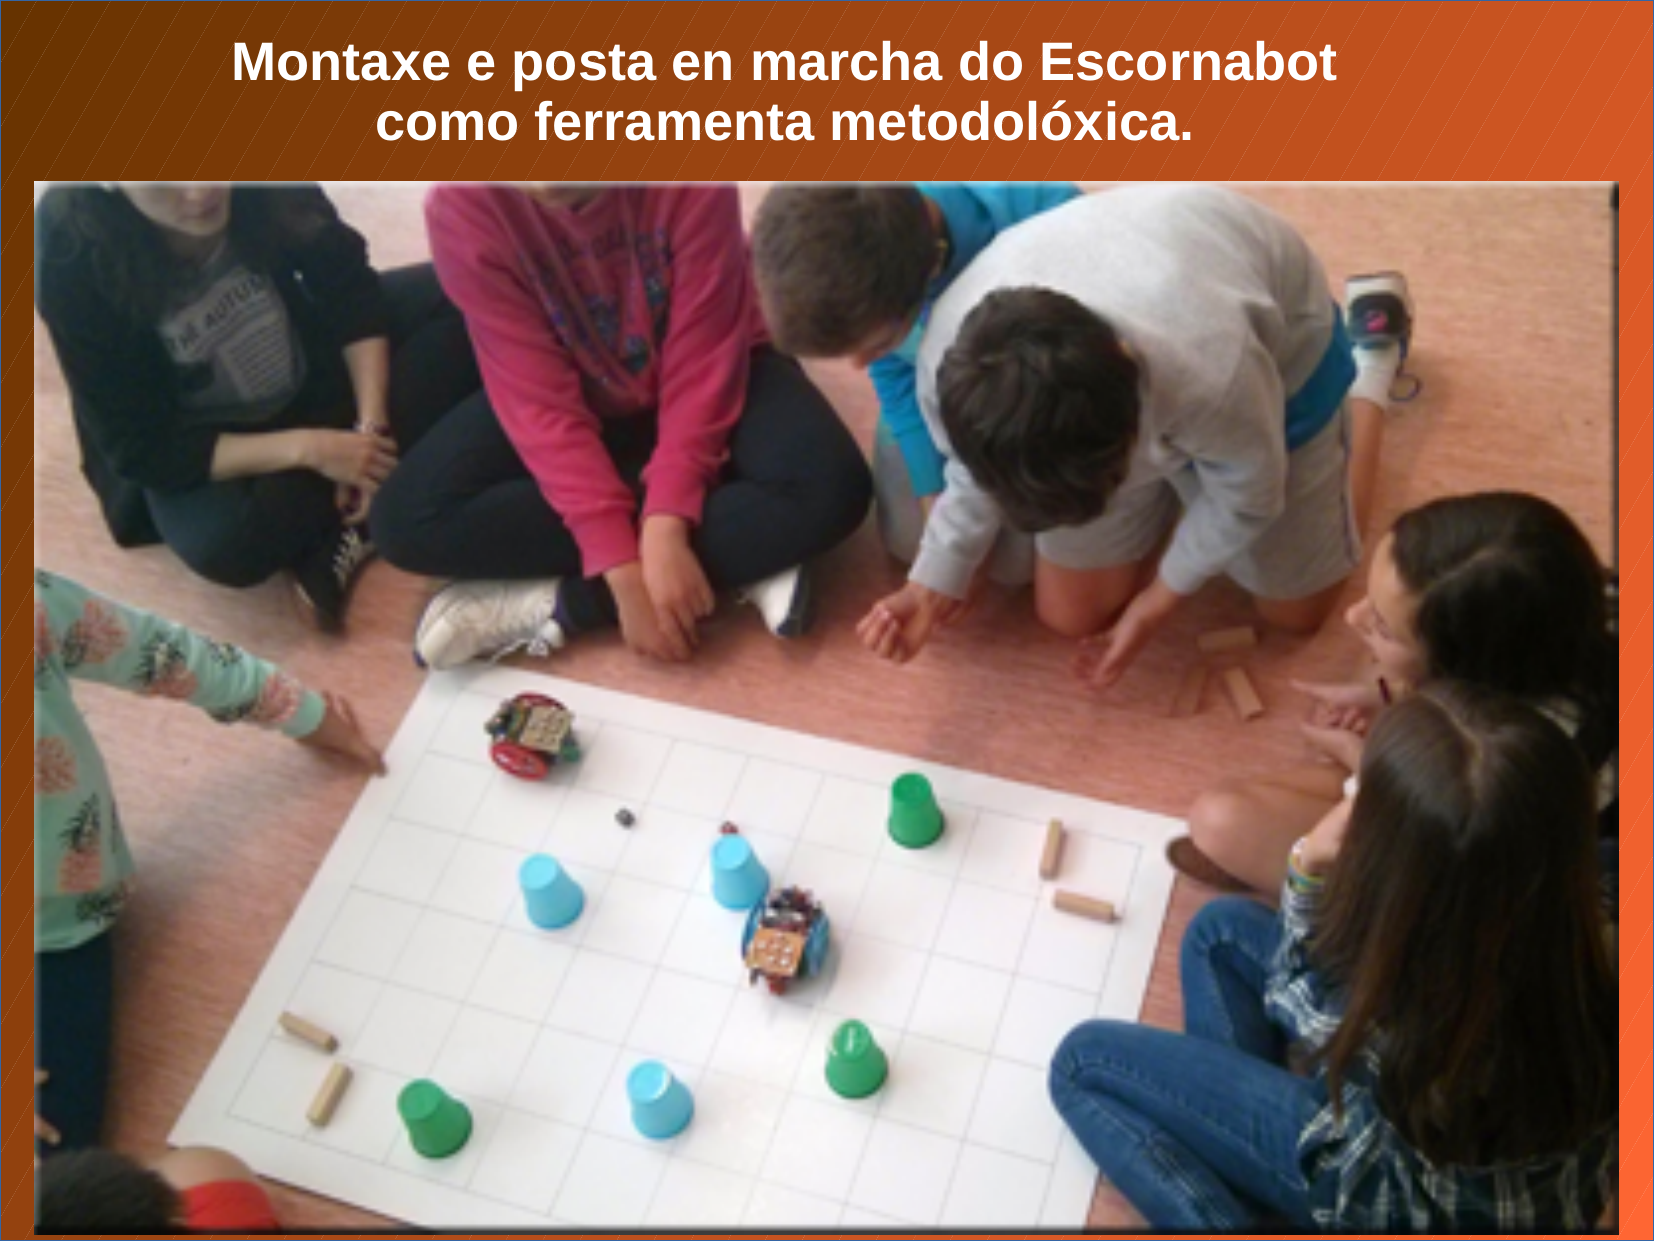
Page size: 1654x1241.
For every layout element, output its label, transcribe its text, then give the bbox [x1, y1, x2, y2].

text_box [0, 0, 1654, 1241]
text_box Montaxe e posta en marcha do Escornabot como ferramenta metodolóxica. [188, 23, 1382, 160]
picture [34, 181, 1619, 1235]
